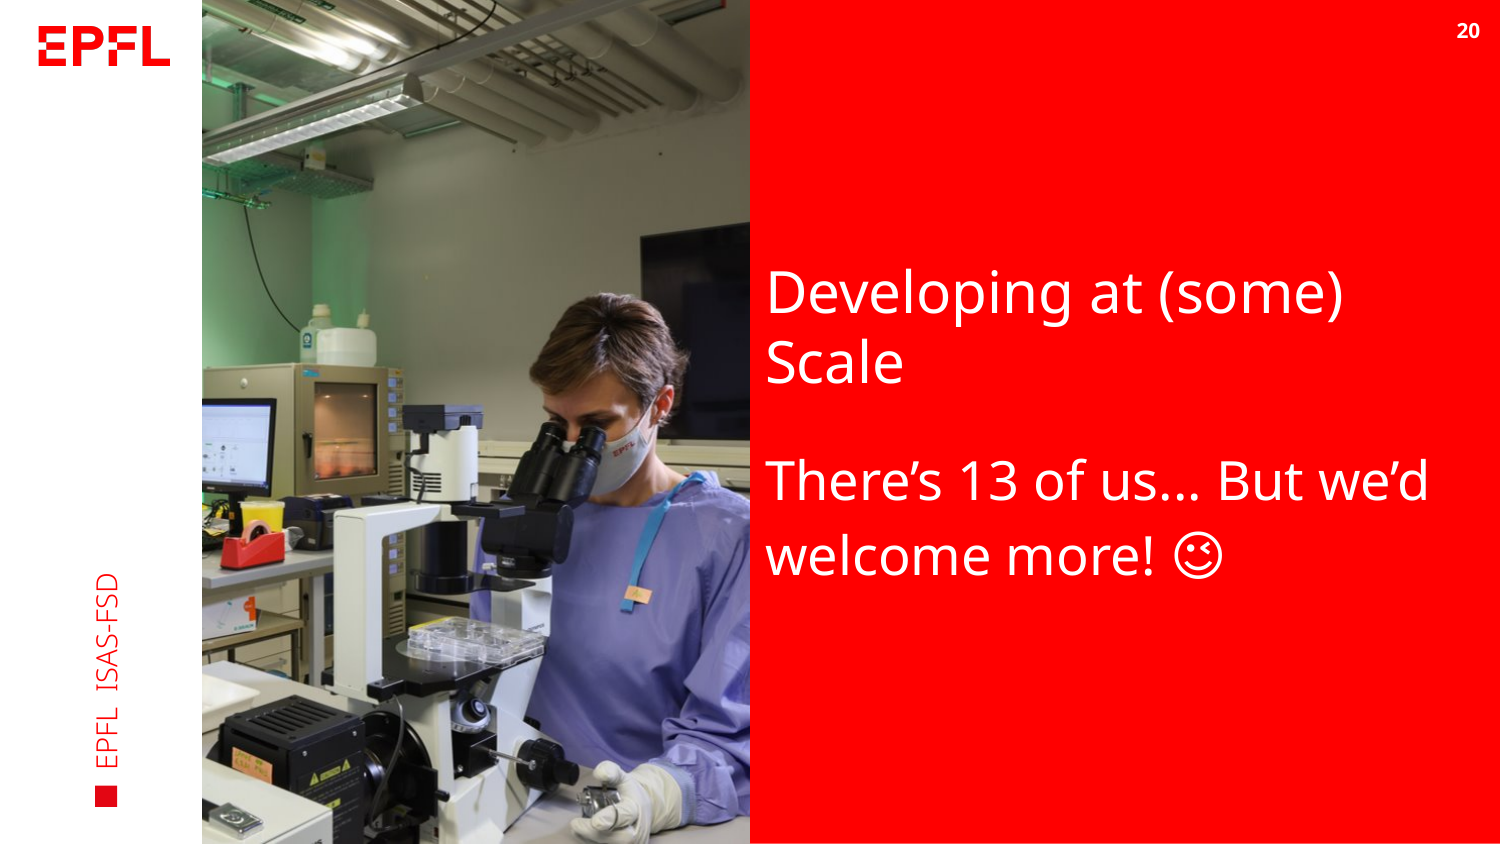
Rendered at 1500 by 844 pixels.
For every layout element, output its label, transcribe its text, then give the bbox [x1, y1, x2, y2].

slide_number <number> [1415, 0, 1496, 65]
list There’s 13 of us... But we’d welcome more! 😉 [750, 421, 1449, 833]
picture [38, 26, 170, 66]
picture [202, 0, 750, 844]
title Developing at (some) Scale [750, 240, 1449, 421]
